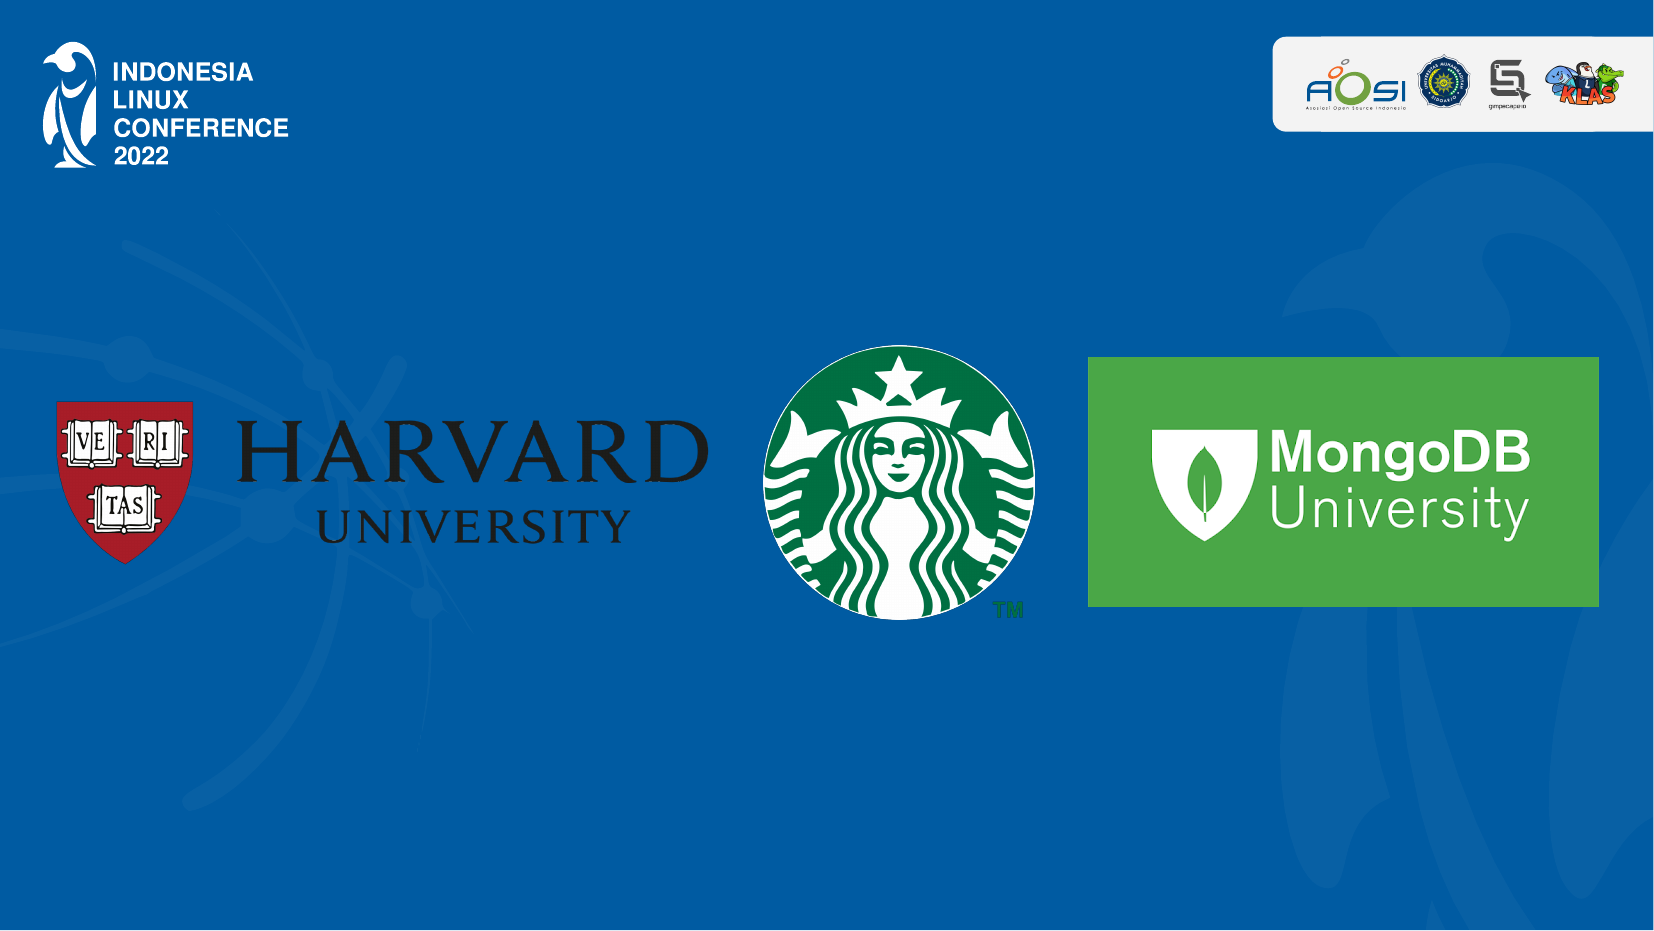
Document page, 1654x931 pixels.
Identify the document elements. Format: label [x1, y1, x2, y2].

picture [1088, 357, 1599, 607]
picture [1417, 54, 1471, 108]
picture [40, 393, 723, 572]
picture [1545, 62, 1624, 105]
picture [763, 345, 1035, 620]
